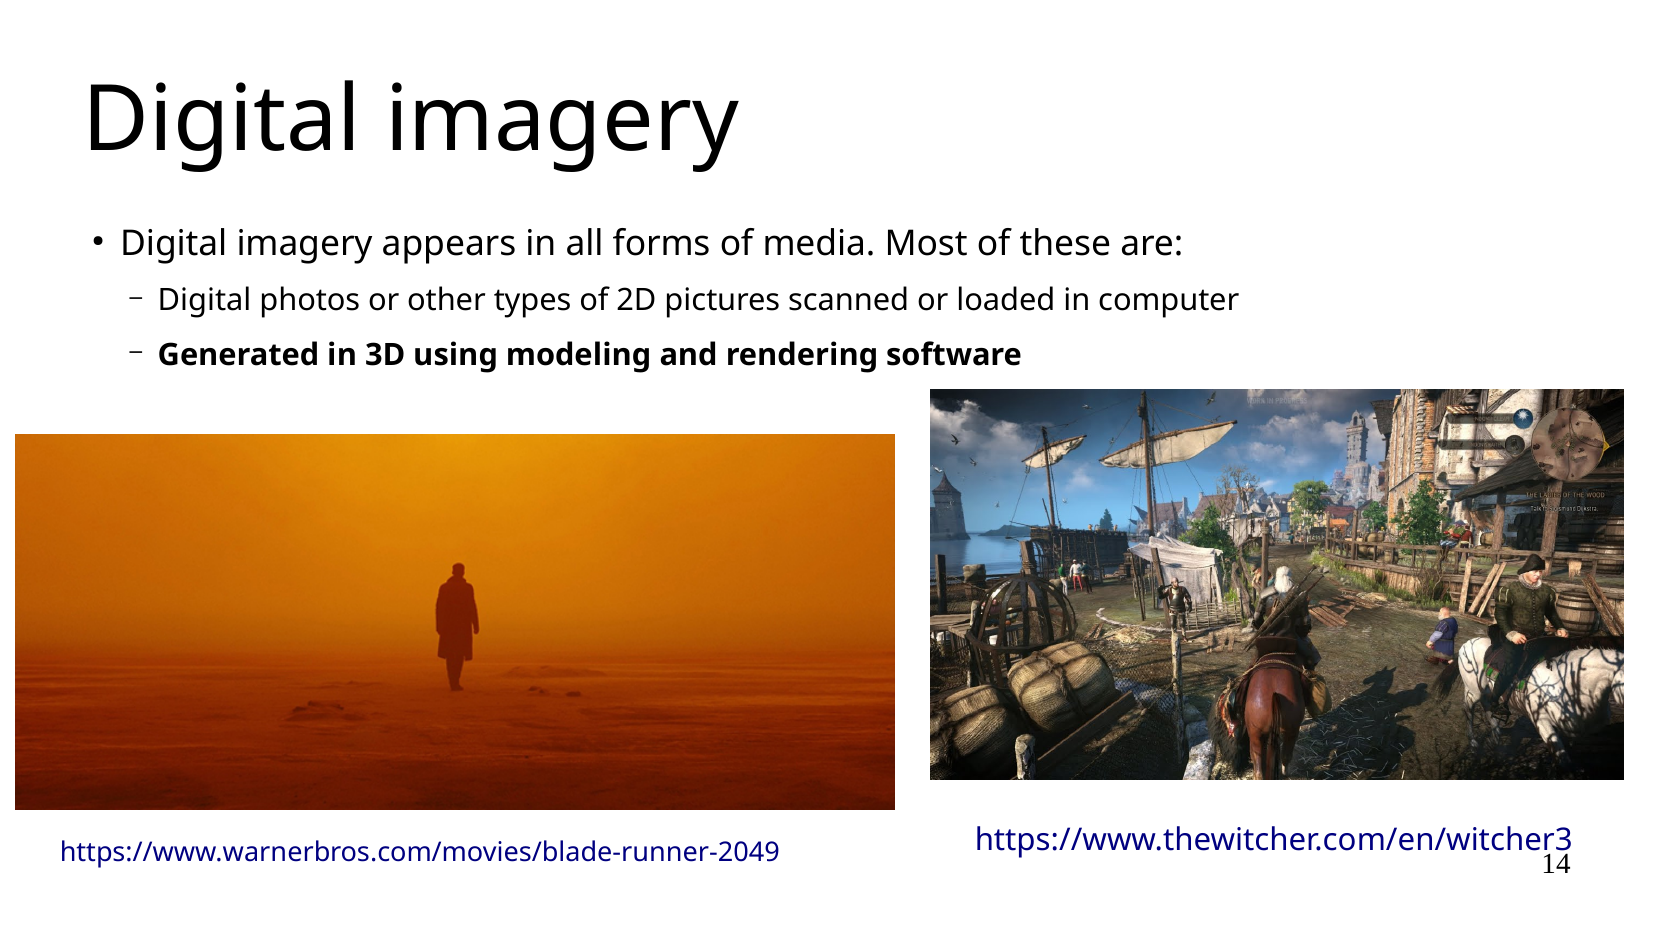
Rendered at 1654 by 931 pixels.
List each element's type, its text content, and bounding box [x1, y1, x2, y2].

picture [15, 434, 895, 811]
text_box https://www.thewitcher.com/en/witcher3 [960, 810, 1654, 903]
list Digital imagery appears in all forms of media. Most of these are: Digital photos or other types of 2D pictures scanned or loaded in computer Generated in 3D using modeling and rendering software [82, 217, 1571, 376]
title Digital imagery [82, 37, 1571, 193]
text_box https://www.warnerbros.com/movies/blade-runner-2049 [45, 825, 960, 882]
picture [930, 389, 1624, 781]
